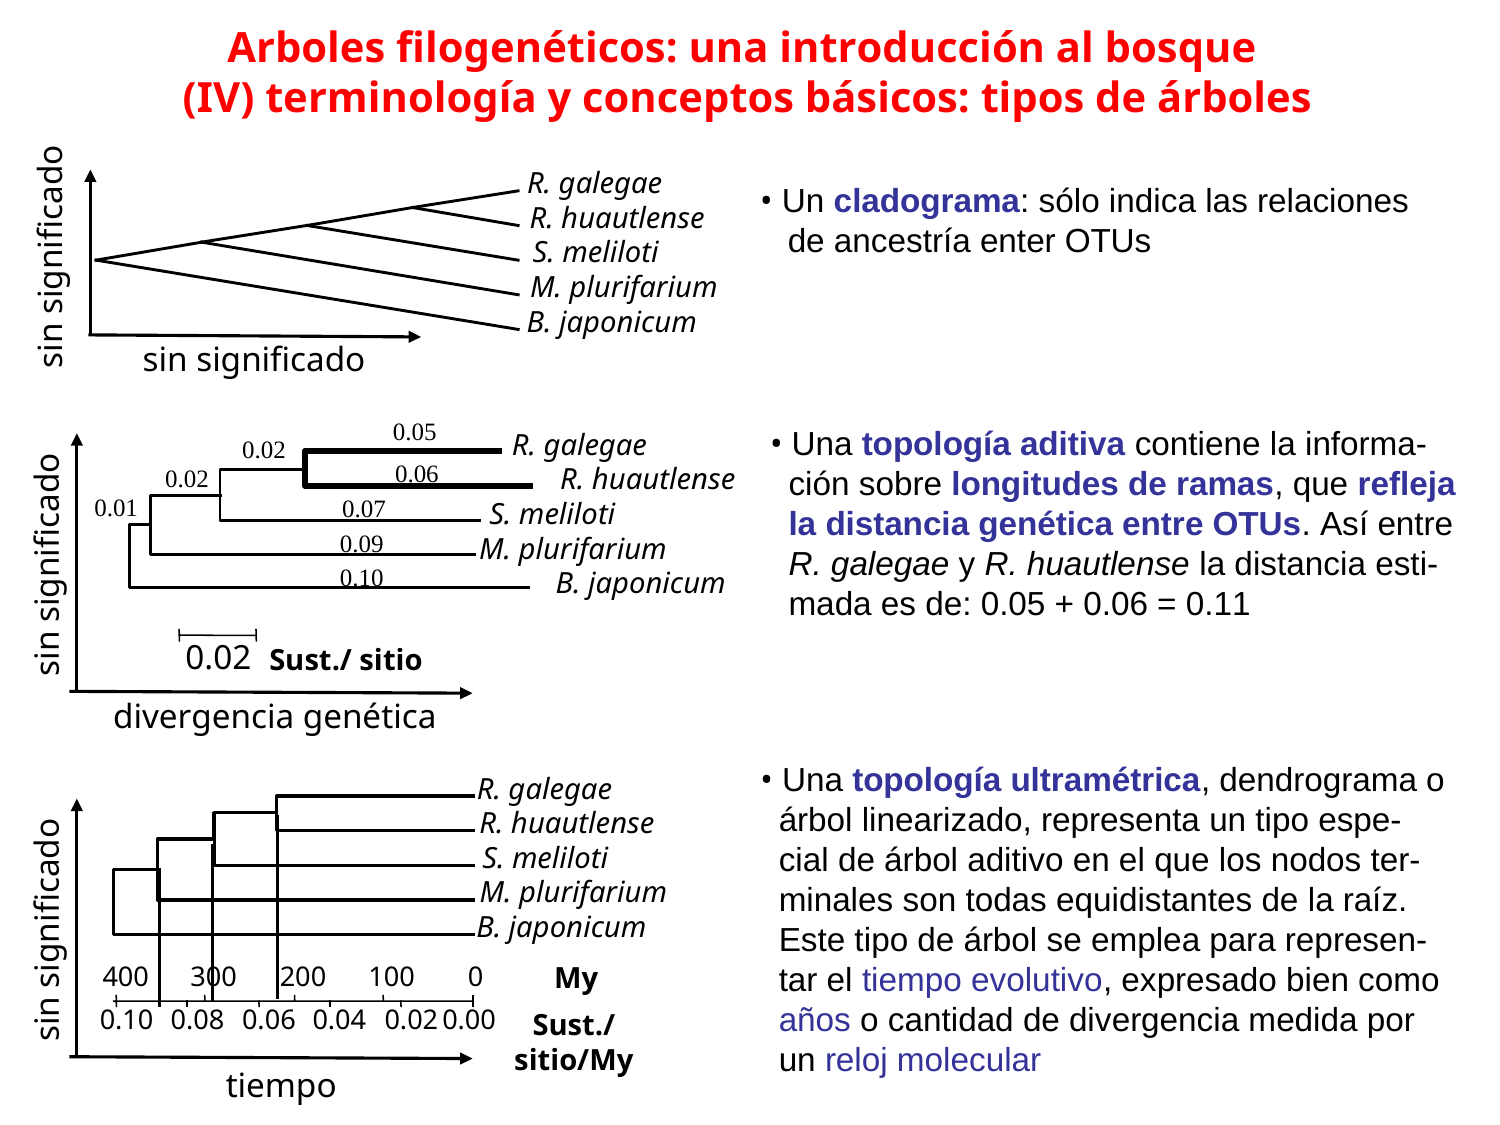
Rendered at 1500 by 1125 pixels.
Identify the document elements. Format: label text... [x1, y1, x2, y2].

text_box Sust./ sitio/My [514, 1006, 634, 1077]
text_box Una topología aditiva contiene la informa- ción sobre longitudes de ramas, que refleja la distancia genética entre OTUs. Así entre R. galegae y R. huautlense la distancia esti- mada es de: 0.05 + 0.06 = 0.11 [755, 414, 1471, 630]
text_box 0.06 [242, 1002, 296, 1035]
text_box R. galegae [504, 426, 648, 462]
text_box R. huautlense [471, 804, 655, 840]
text_box sin significado [17, 438, 74, 692]
text_box M. plurifarium [522, 268, 718, 304]
text_box sin significado [17, 803, 74, 1057]
text_box My [554, 959, 599, 995]
text_box Un cladograma: sólo indica las relaciones de ancestría enter OTUs [745, 171, 1425, 268]
text_box M. plurifarium [471, 530, 668, 566]
text_box 0 [468, 959, 484, 992]
text_box 0 [471, 968, 479, 984]
text_box R. huautlense [552, 460, 736, 496]
text_box 0.02 [242, 433, 286, 464]
text_box Arboles filogenéticos: una introducción al bosque (IV) terminología y conceptos básicos: tipos de árboles [167, 13, 1328, 129]
text_box tiempo [211, 1056, 352, 1112]
text_box 200 [279, 959, 327, 992]
text_box Una topología ultramétrica, dendrograma o árbol linearizado, representa un tipo espe- cial de árbol aditivo en el que los nodos ter- minales son todas equidistantes de la raíz. Este tipo de árbol se emplea para represen- tar el tiempo evolutivo, expresado bien como años o cantidad de divergencia medida por un reloj molecular [745, 750, 1461, 1086]
text_box 400 [102, 959, 150, 992]
text_box 0.08 [170, 1002, 225, 1035]
text_box 100 [368, 959, 415, 992]
text_box R. galegae [469, 770, 613, 806]
text_box divergencia genética [98, 687, 453, 743]
text_box sin significado [127, 330, 381, 387]
text_box S. meliloti [481, 495, 616, 530]
text_box 0.10 [340, 561, 384, 592]
text_box 0.04 [312, 1002, 367, 1035]
text_box Sust./ sitio [269, 641, 423, 677]
text_box 0.06 [394, 457, 439, 488]
text_box B. japonicum [519, 303, 698, 339]
text_box 0.01 [94, 491, 139, 522]
text_box 0.09 [340, 527, 384, 558]
text_box 0.07 [342, 492, 386, 523]
text_box R. huautlense [522, 199, 706, 235]
text_box 0.10 [99, 1002, 154, 1035]
text_box 300 [190, 959, 211, 992]
text_box 0.02 [165, 462, 210, 493]
text_box M. plurifarium [472, 873, 668, 909]
text_box sin significado [21, 130, 77, 383]
text_box S. meliloti [525, 233, 659, 268]
text_box 300 [214, 959, 238, 992]
text_box S. meliloti [474, 838, 609, 873]
text_box R. galegae [519, 164, 663, 200]
text_box 0.02 [384, 1002, 439, 1035]
text_box 0.02 [185, 636, 261, 677]
text_box 0.05 [392, 415, 437, 446]
text_box 0.00 [442, 1002, 497, 1035]
text_box B. japonicum [468, 908, 647, 944]
text_box B. japonicum [548, 564, 727, 600]
